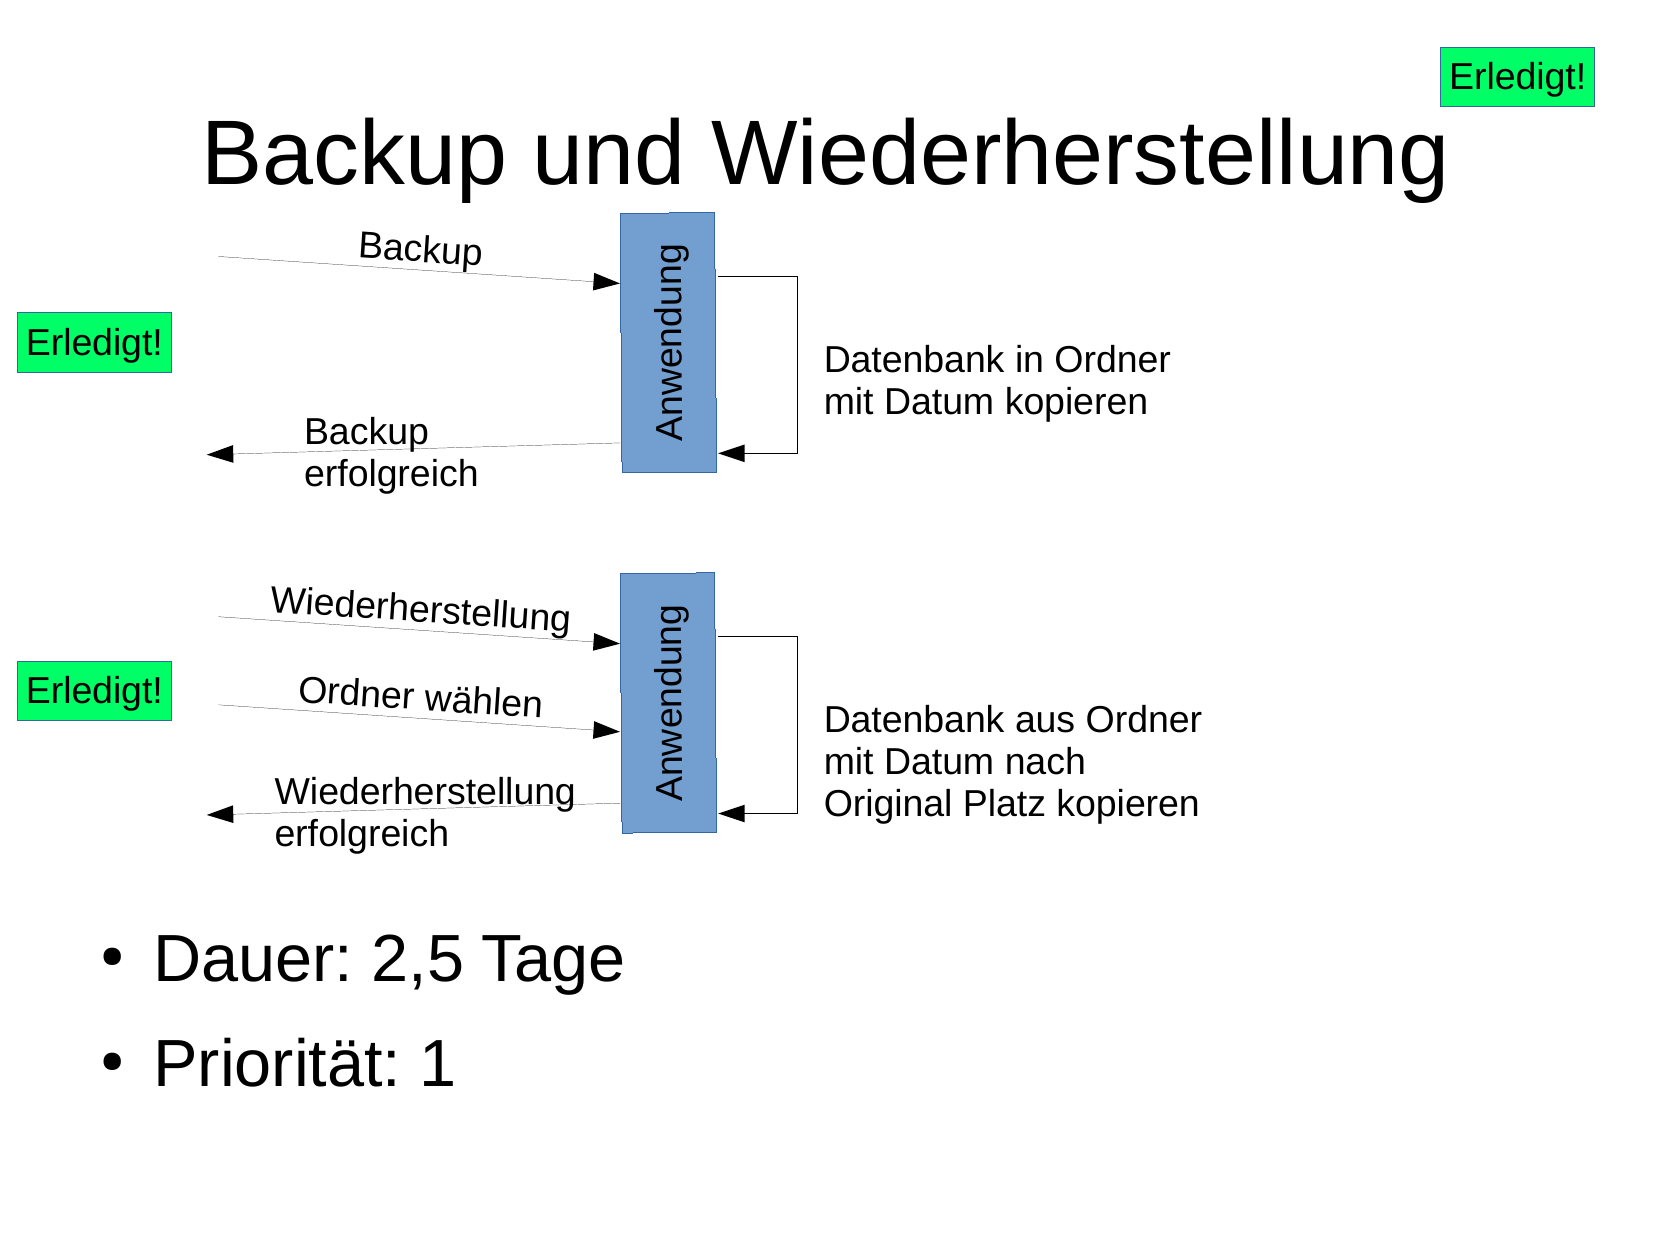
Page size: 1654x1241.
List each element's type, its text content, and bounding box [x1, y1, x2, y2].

text_box Anwendung [620, 212, 717, 473]
text_box Datenbank aus Ordner mit Datum nach Original Platz kopieren [809, 691, 1223, 832]
text_box Anwendung [620, 572, 717, 834]
list Dauer: 2,5 Tage Priorität: 1 [82, 921, 1571, 1146]
text_box Wiederherstellung erfolgreich [259, 763, 621, 905]
text_box Datenbank in Ordner mit Datum kopieren [809, 330, 1223, 430]
text_box Erledigt! [17, 312, 172, 373]
text_box Erledigt! [17, 661, 172, 721]
title Backup und Wiederherstellung [82, 49, 1571, 257]
text_box Erledigt! [1440, 47, 1595, 107]
text_box Backup erfolgreich [289, 403, 621, 502]
